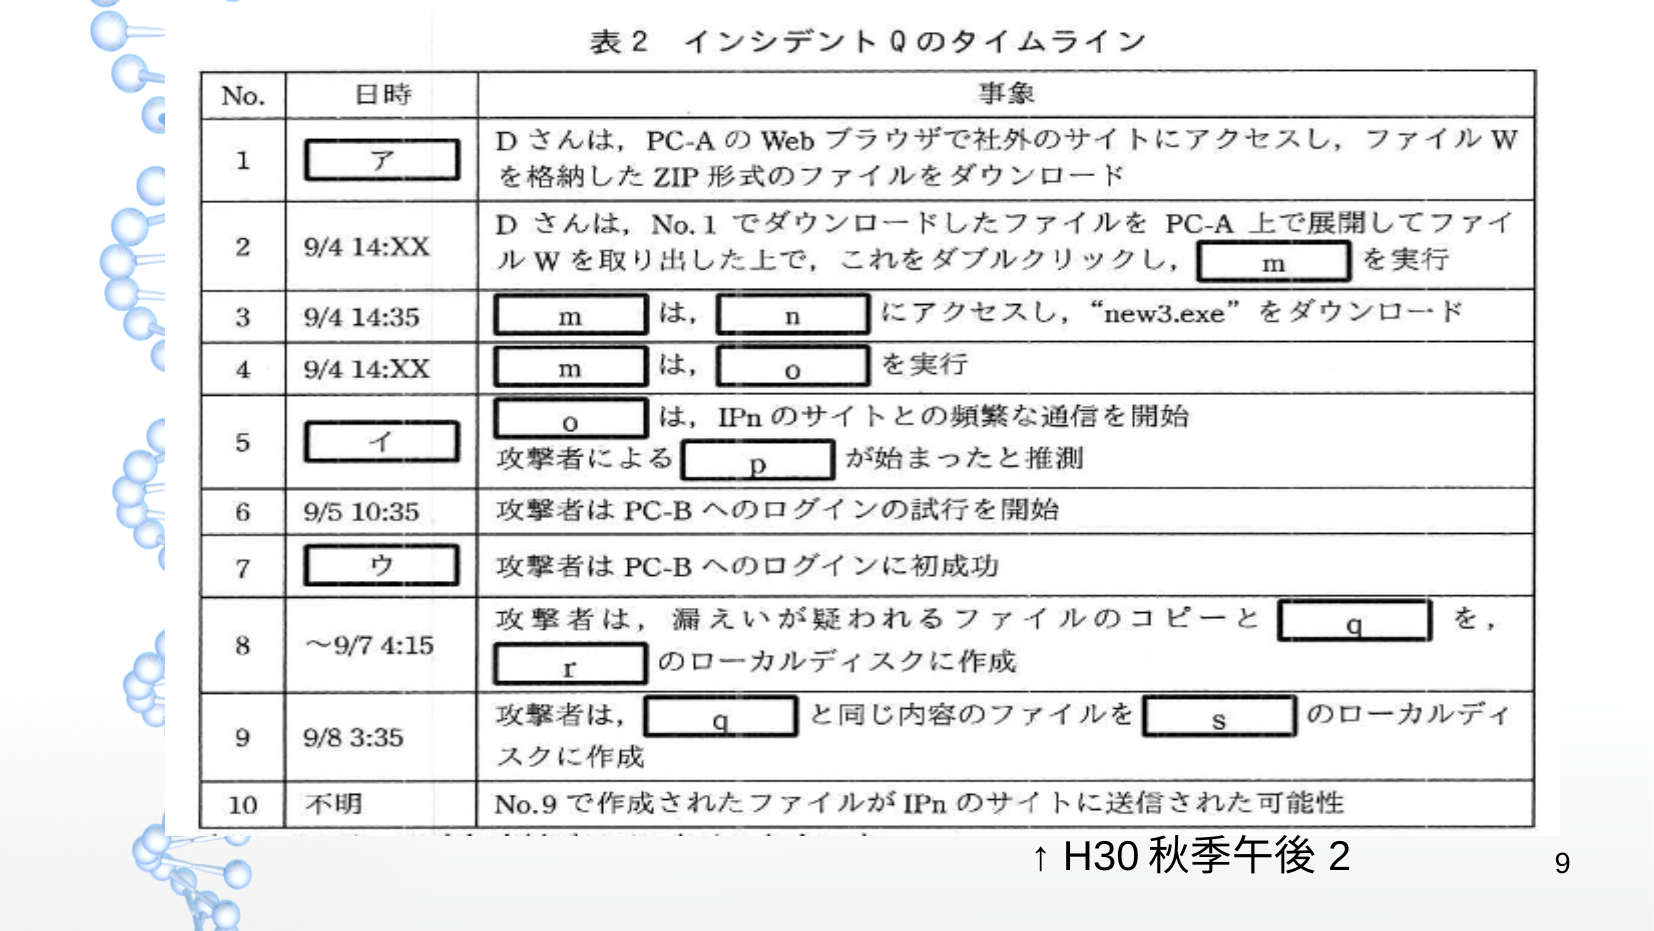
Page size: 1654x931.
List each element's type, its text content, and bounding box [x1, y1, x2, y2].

text_box ↑ H30秋季午後2 [1015, 814, 1501, 892]
picture [0, 0, 1654, 931]
